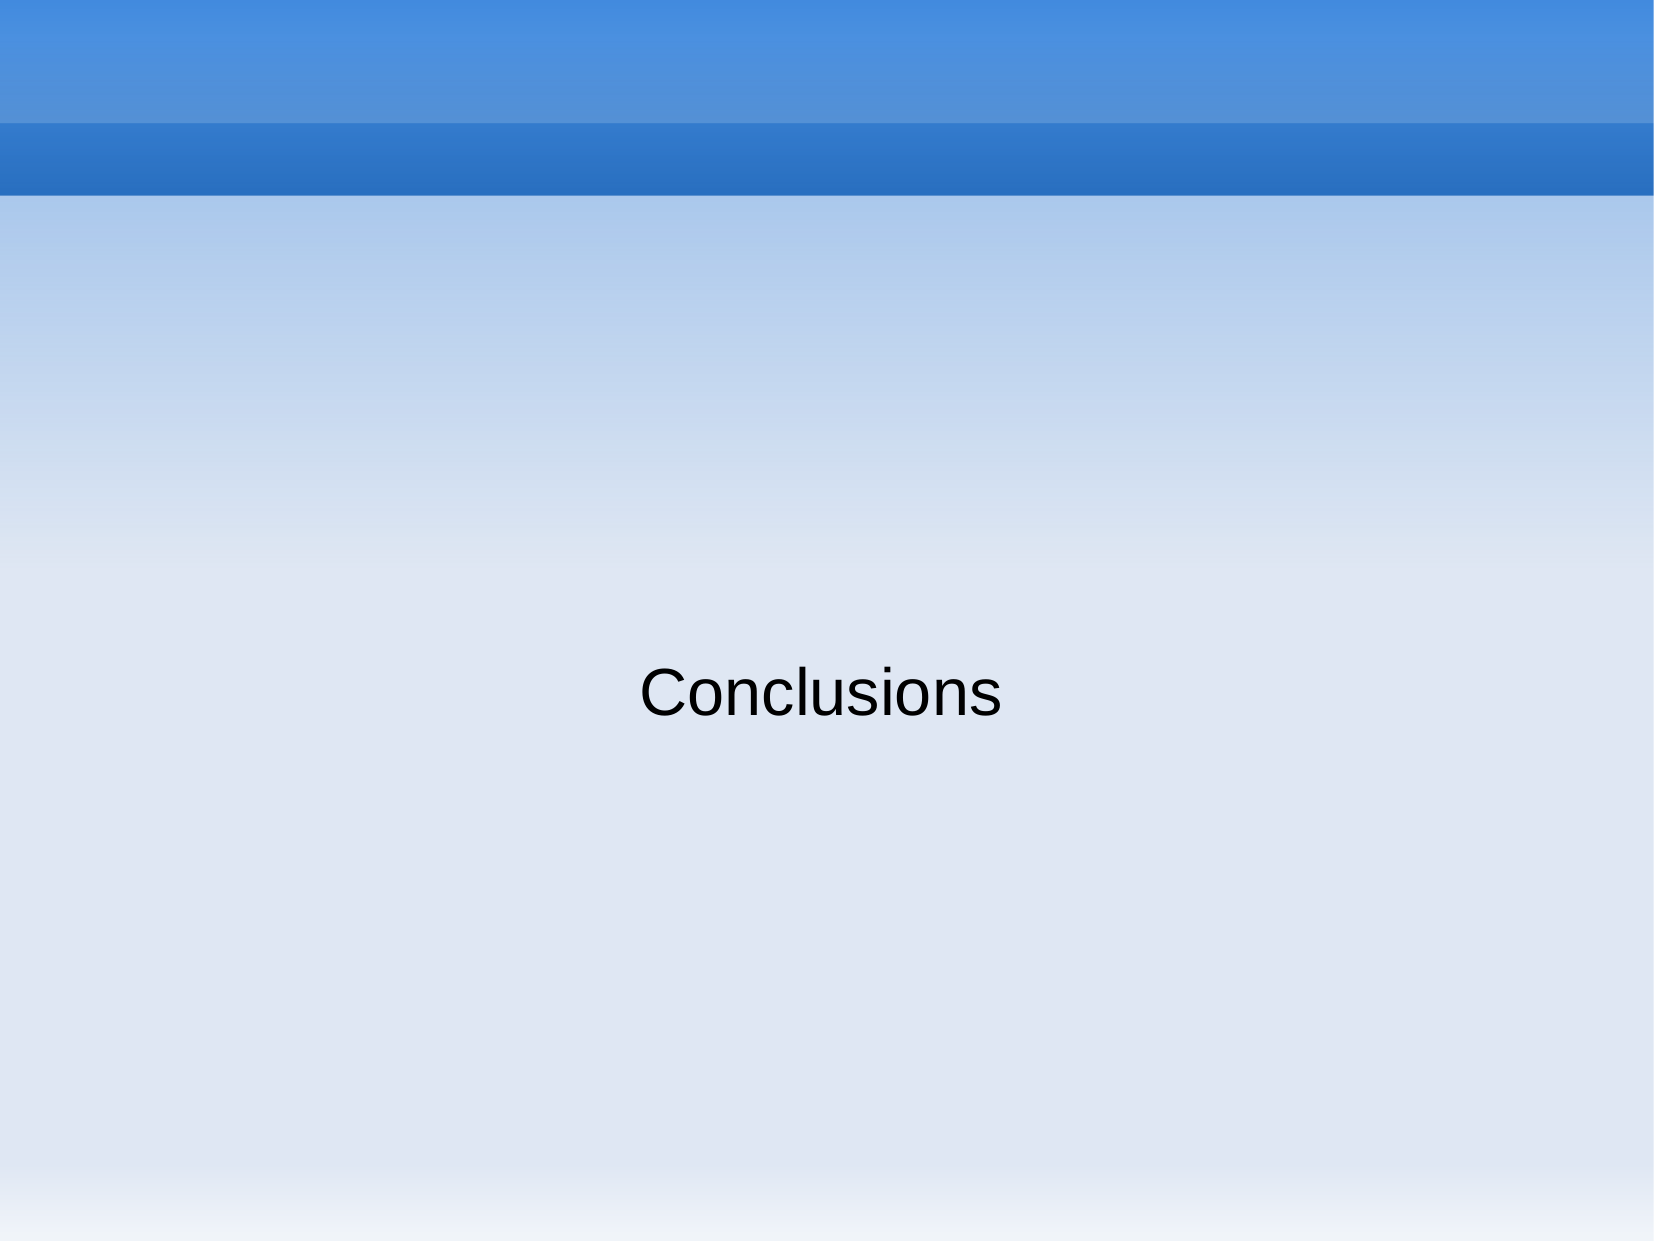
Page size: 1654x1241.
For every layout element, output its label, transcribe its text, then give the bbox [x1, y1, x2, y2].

picture [0, 0, 1654, 1241]
subtitle Conclusions [76, 212, 1565, 1173]
